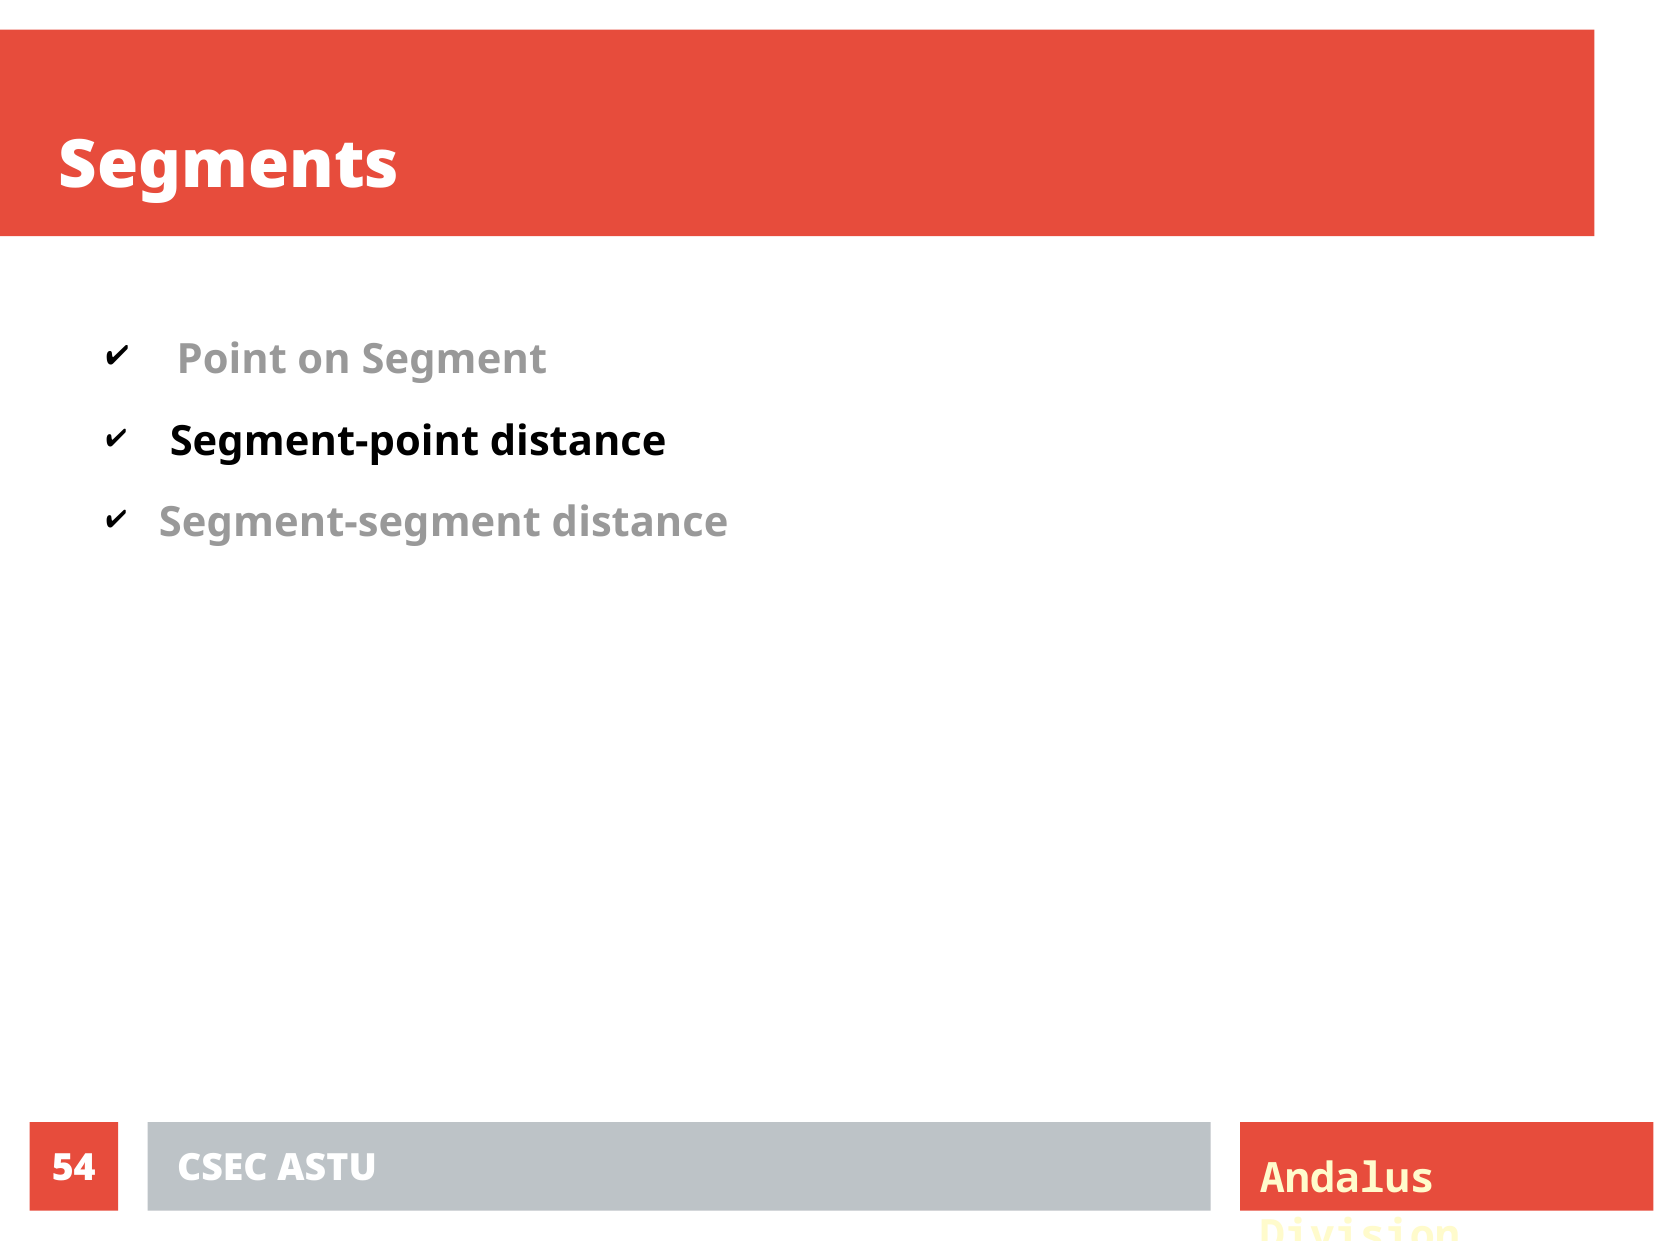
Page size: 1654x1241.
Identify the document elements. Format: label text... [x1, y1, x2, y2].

text_box Andalus Division [1245, 1140, 1636, 1197]
list Point on Segment Segment-point distance Segment-segment distance [59, 324, 1565, 1093]
title Segments [59, 59, 1595, 207]
